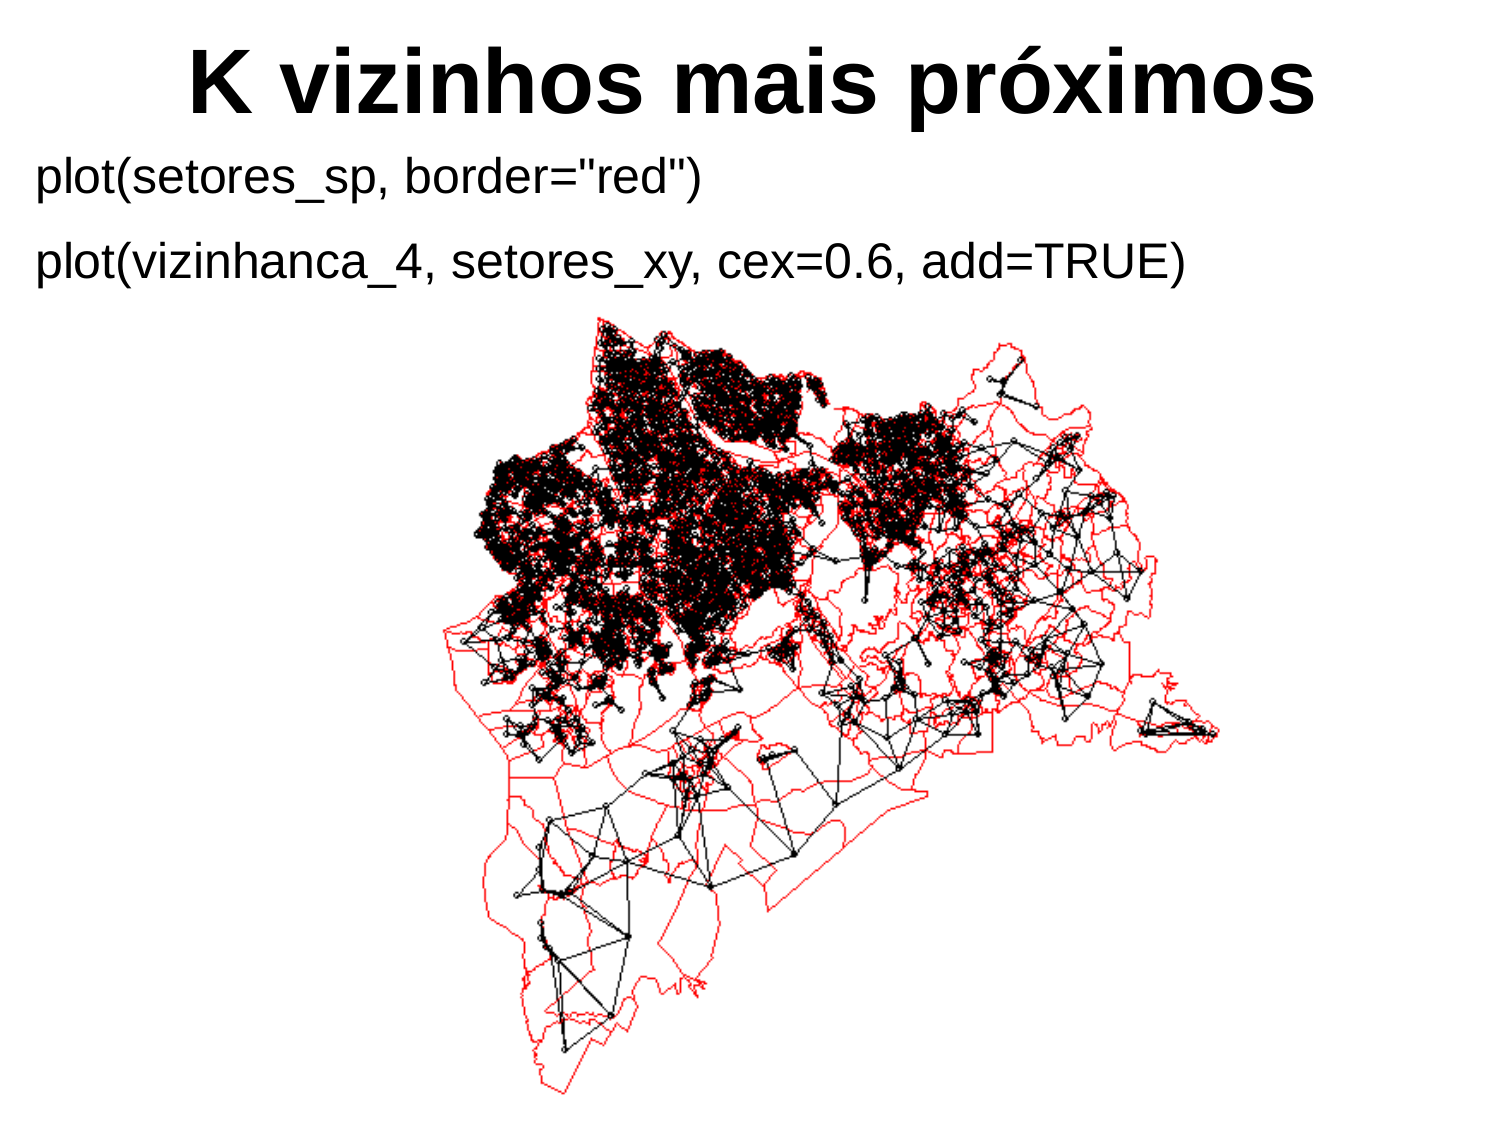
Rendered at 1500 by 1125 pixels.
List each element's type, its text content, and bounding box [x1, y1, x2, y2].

title K vizinhos mais próximos [35, 15, 1472, 149]
list plot(setores_sp, border="red") plot(vizinhanca_4, setores_xy, cex=0.6, add=TRUE) [35, 148, 1456, 863]
picture [428, 309, 1237, 1110]
